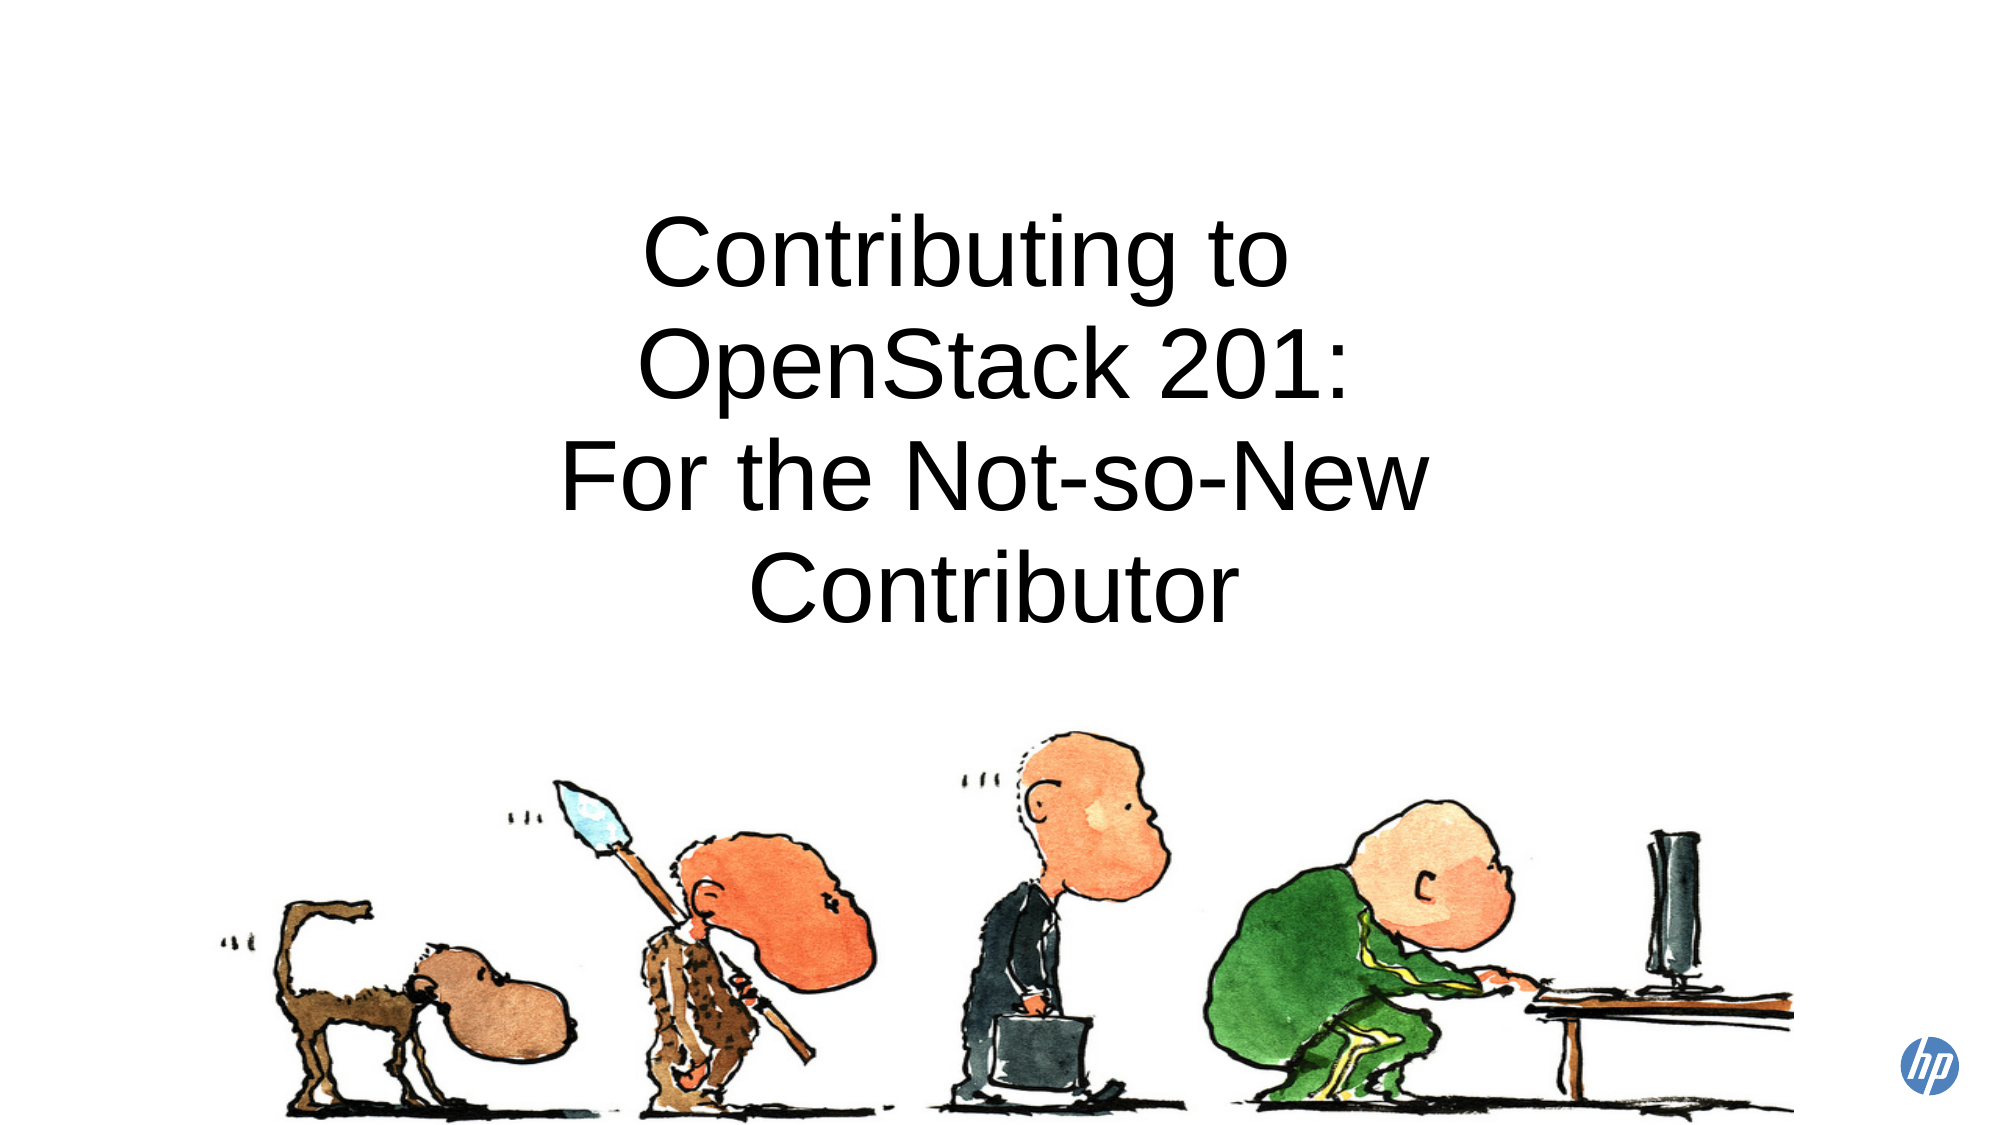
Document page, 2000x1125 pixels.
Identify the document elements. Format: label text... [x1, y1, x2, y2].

picture [212, 649, 1794, 1125]
text_box Contributing to OpenStack 201: For the Not-so-New Contributor [460, 188, 1546, 649]
